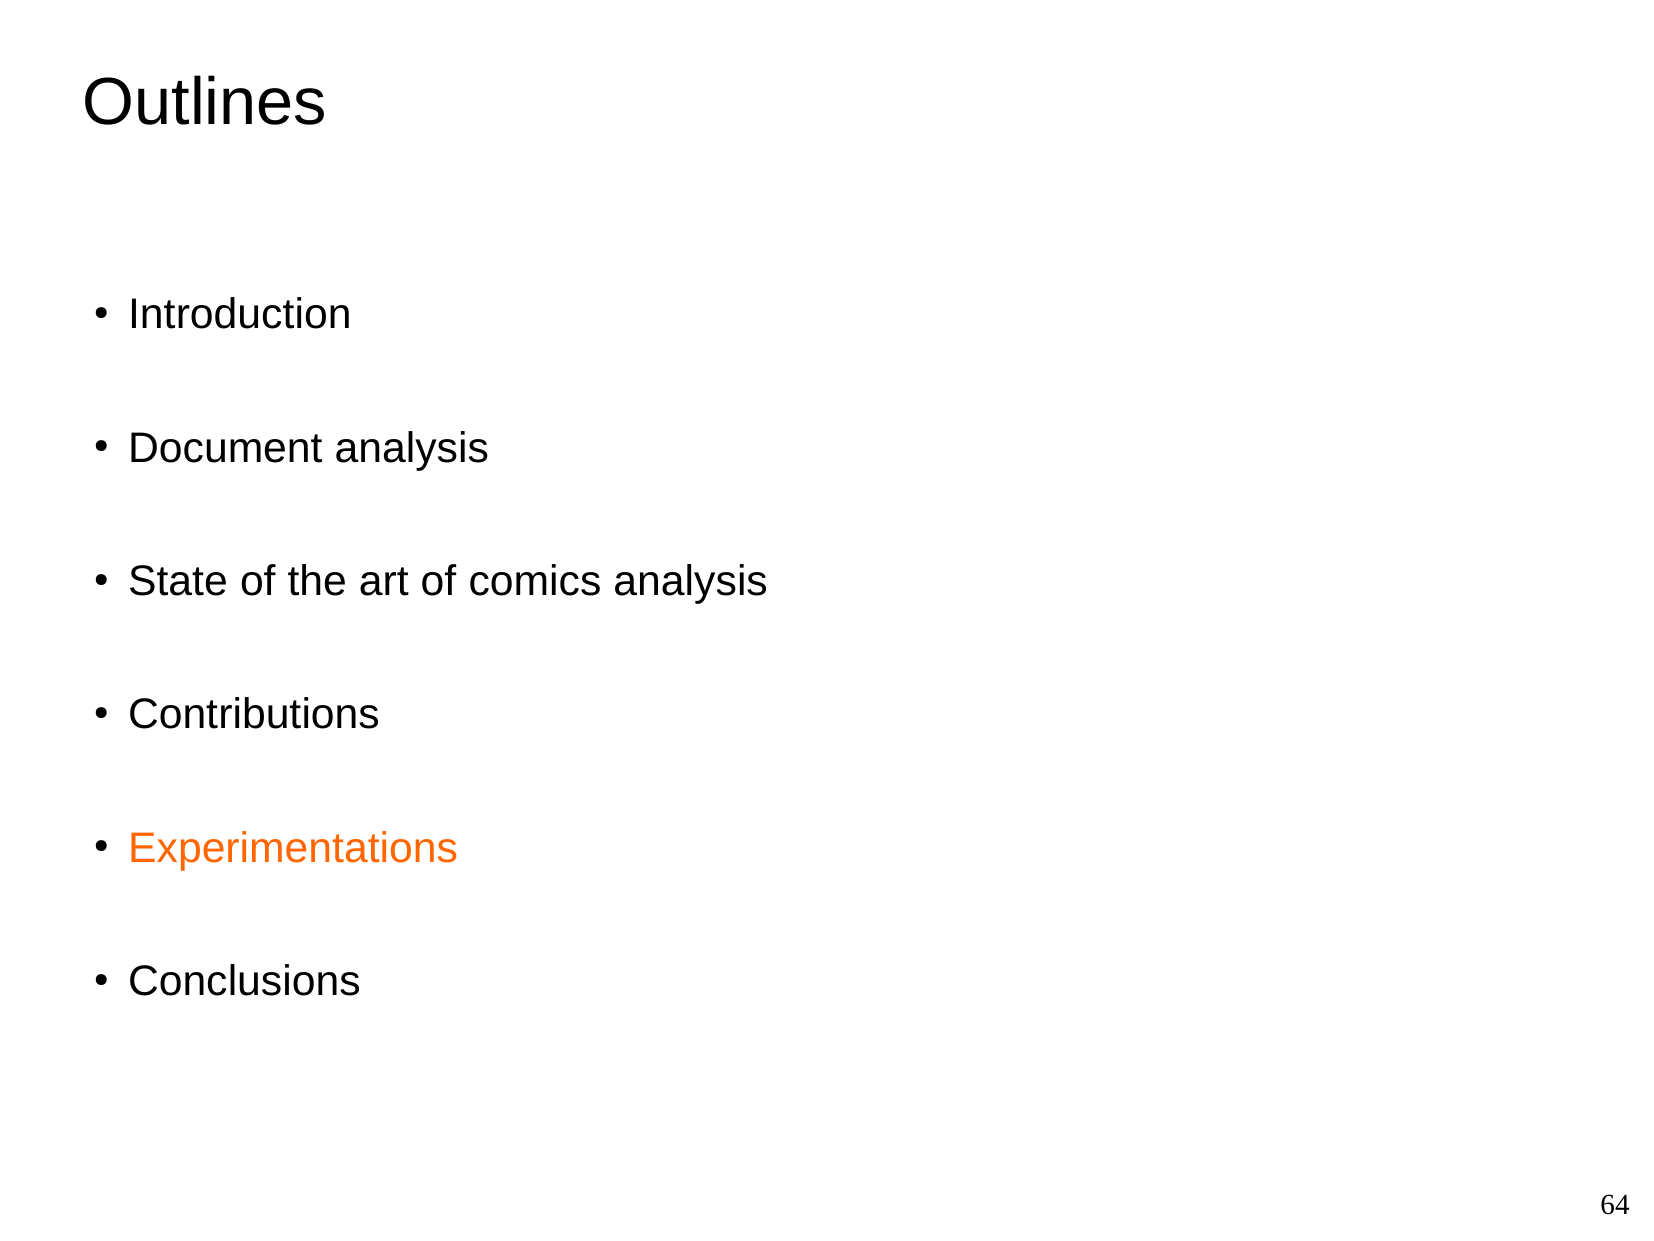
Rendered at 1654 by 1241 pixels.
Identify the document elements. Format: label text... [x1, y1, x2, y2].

list Introduction Document analysis State of the art of comics analysis Contributions Experimentations Conclusions [82, 290, 863, 1010]
title Outlines [82, 49, 1571, 154]
